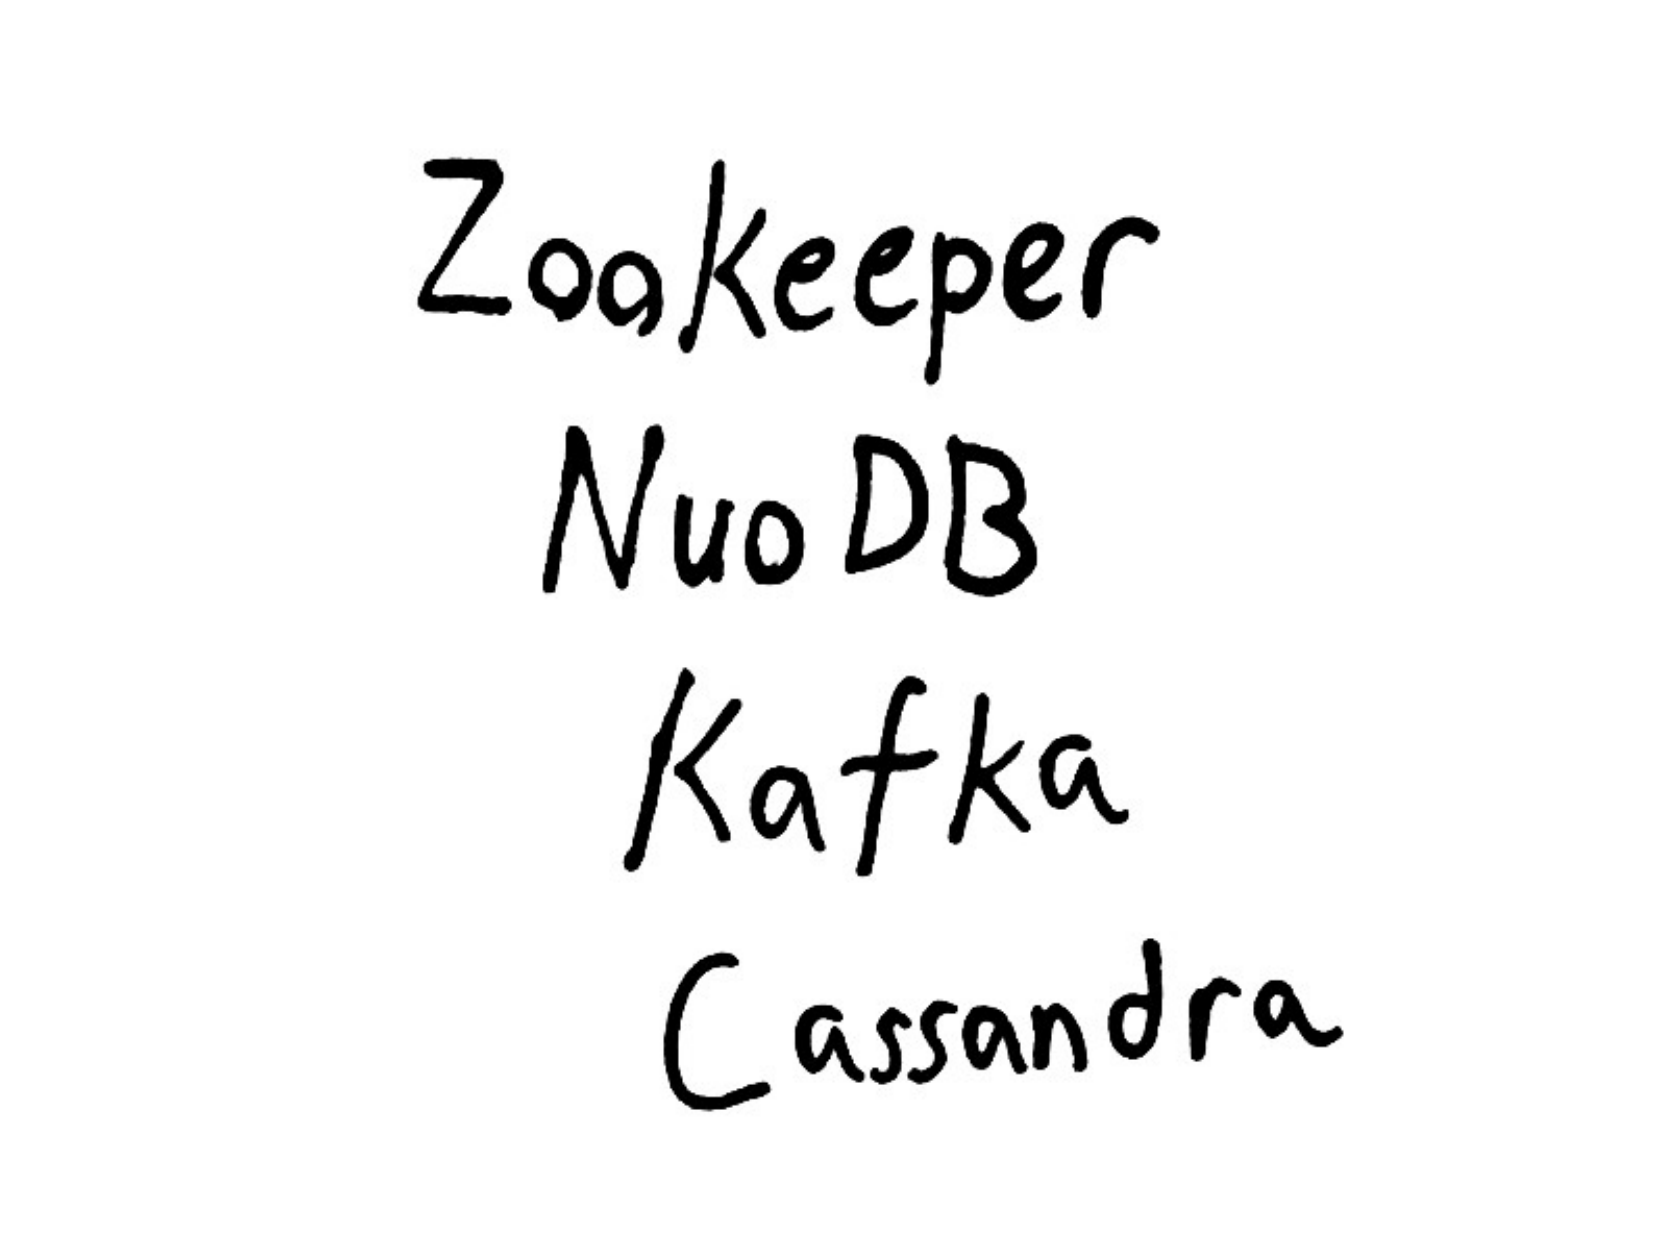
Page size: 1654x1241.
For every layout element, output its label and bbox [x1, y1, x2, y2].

picture [360, 116, 1398, 1186]
